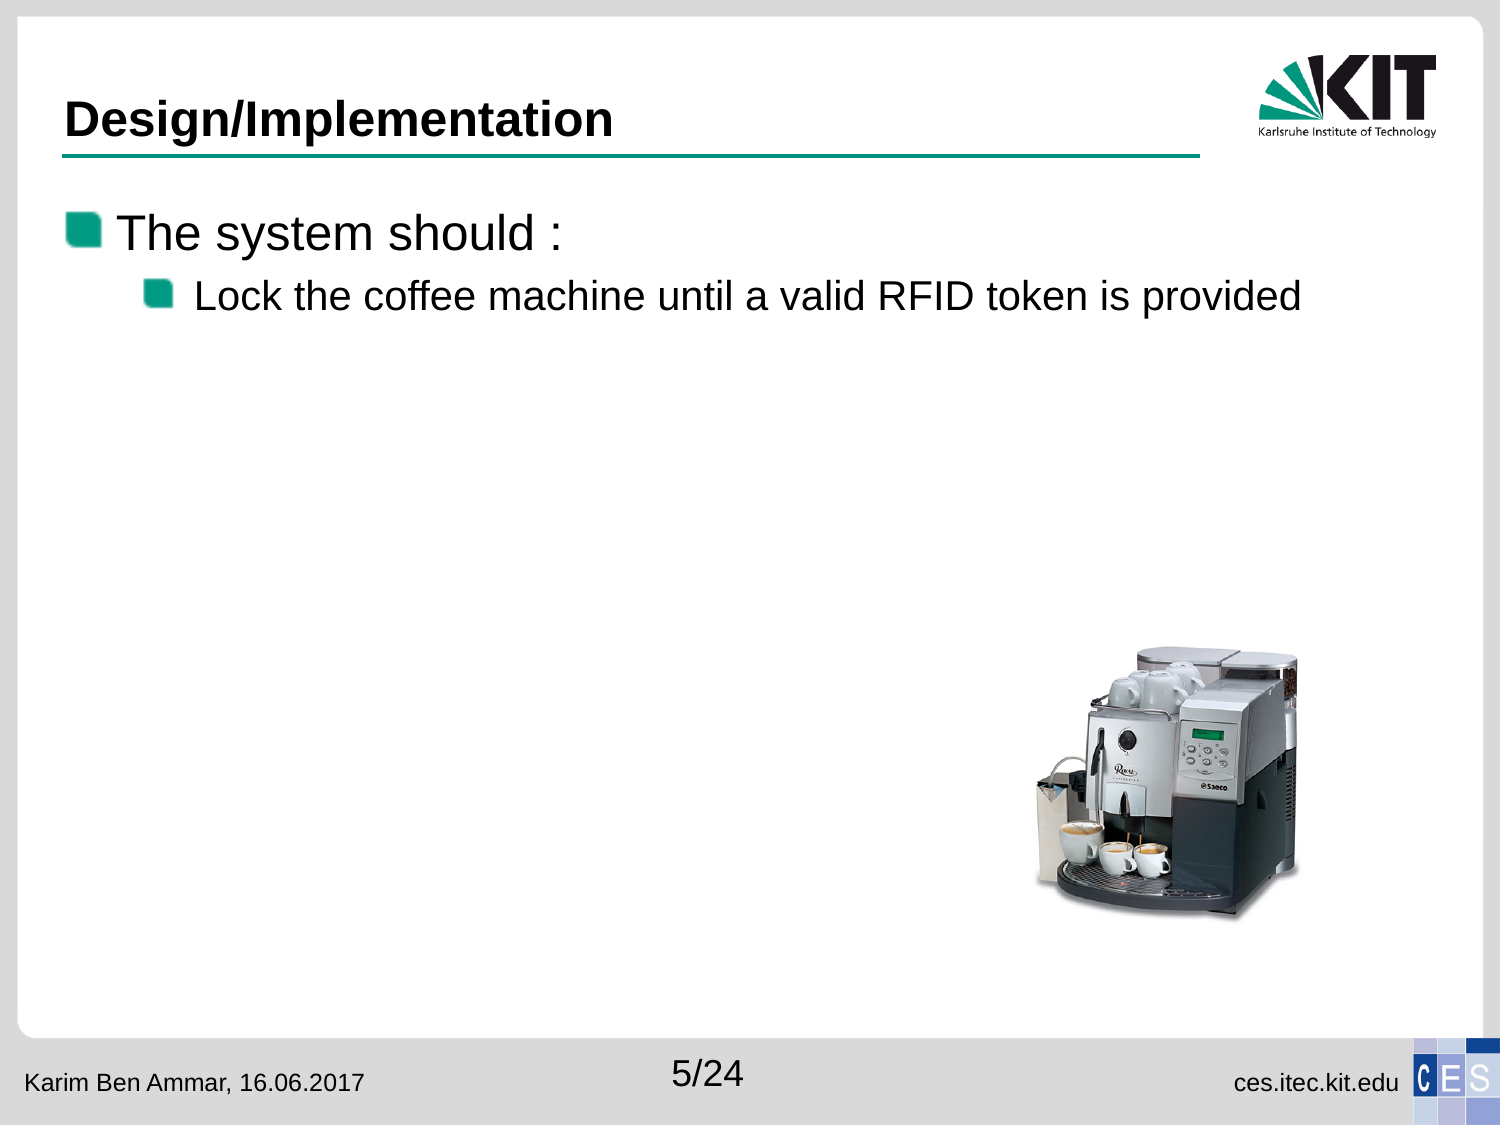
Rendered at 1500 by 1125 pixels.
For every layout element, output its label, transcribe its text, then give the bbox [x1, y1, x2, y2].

list The system should : Lock the coffee machine until a valid RFID token is provided [64, 200, 1436, 1004]
picture [0, 0, 1500, 1125]
text_box 5/24 [656, 1045, 775, 1117]
title Design/Implementation [64, 54, 1198, 147]
